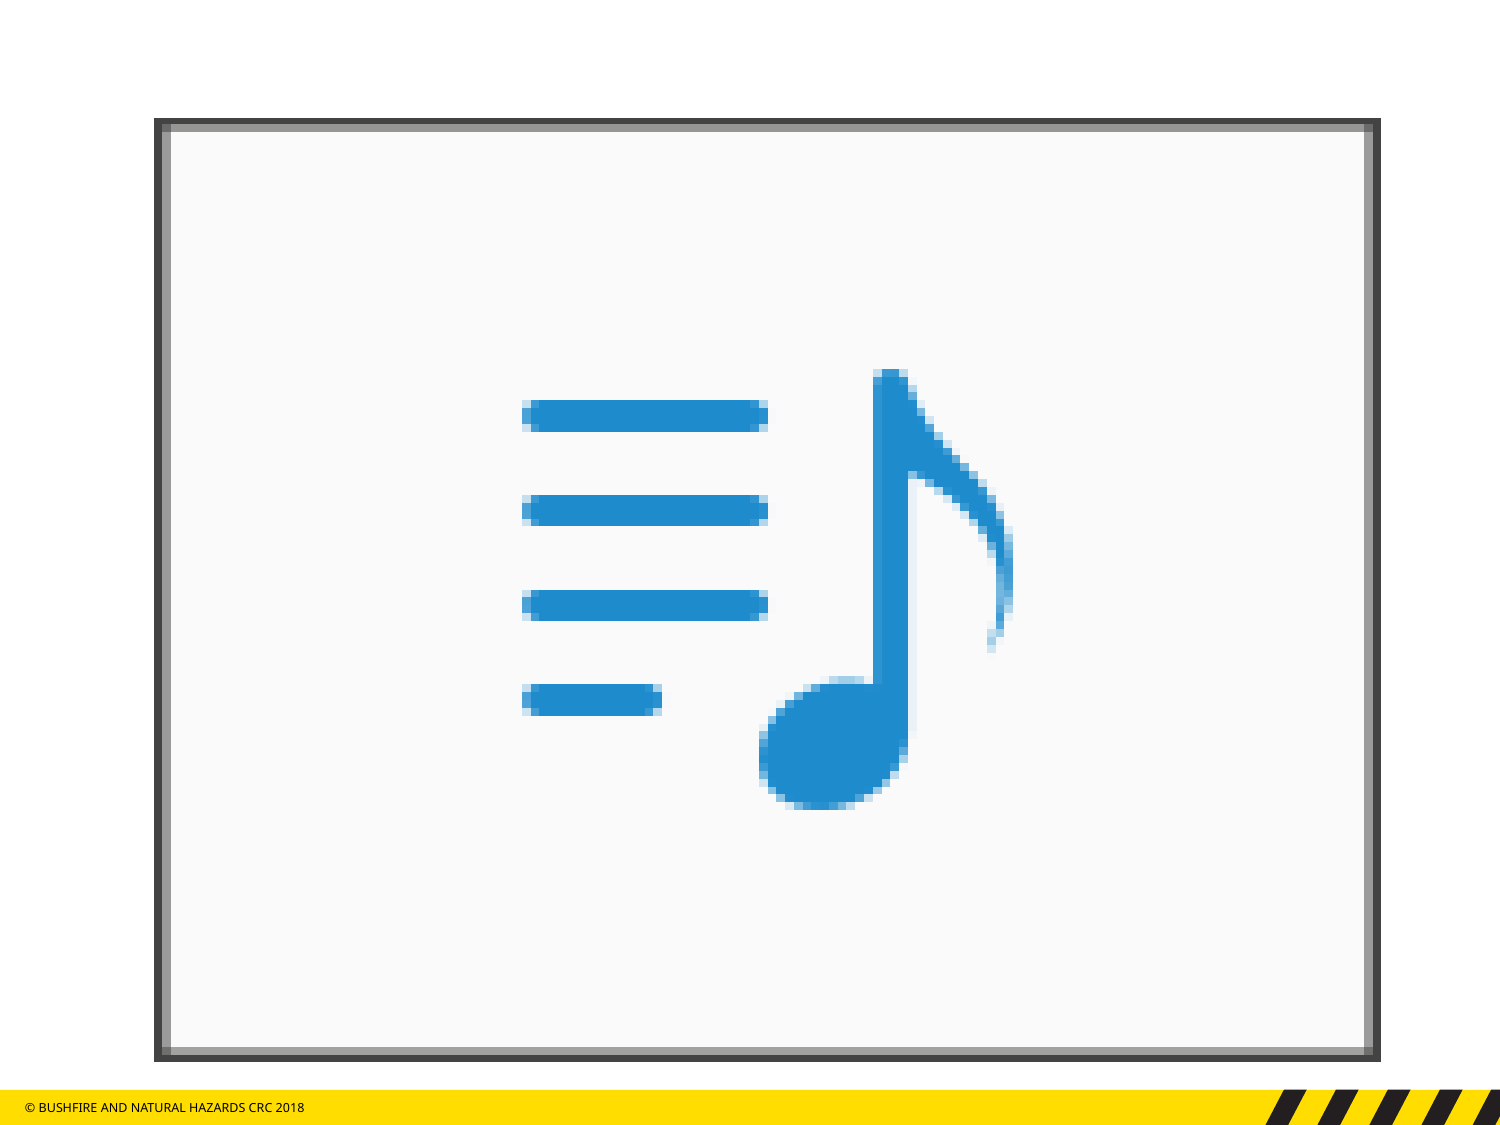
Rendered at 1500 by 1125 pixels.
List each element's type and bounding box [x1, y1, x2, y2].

text_box [153, 116, 1382, 1063]
